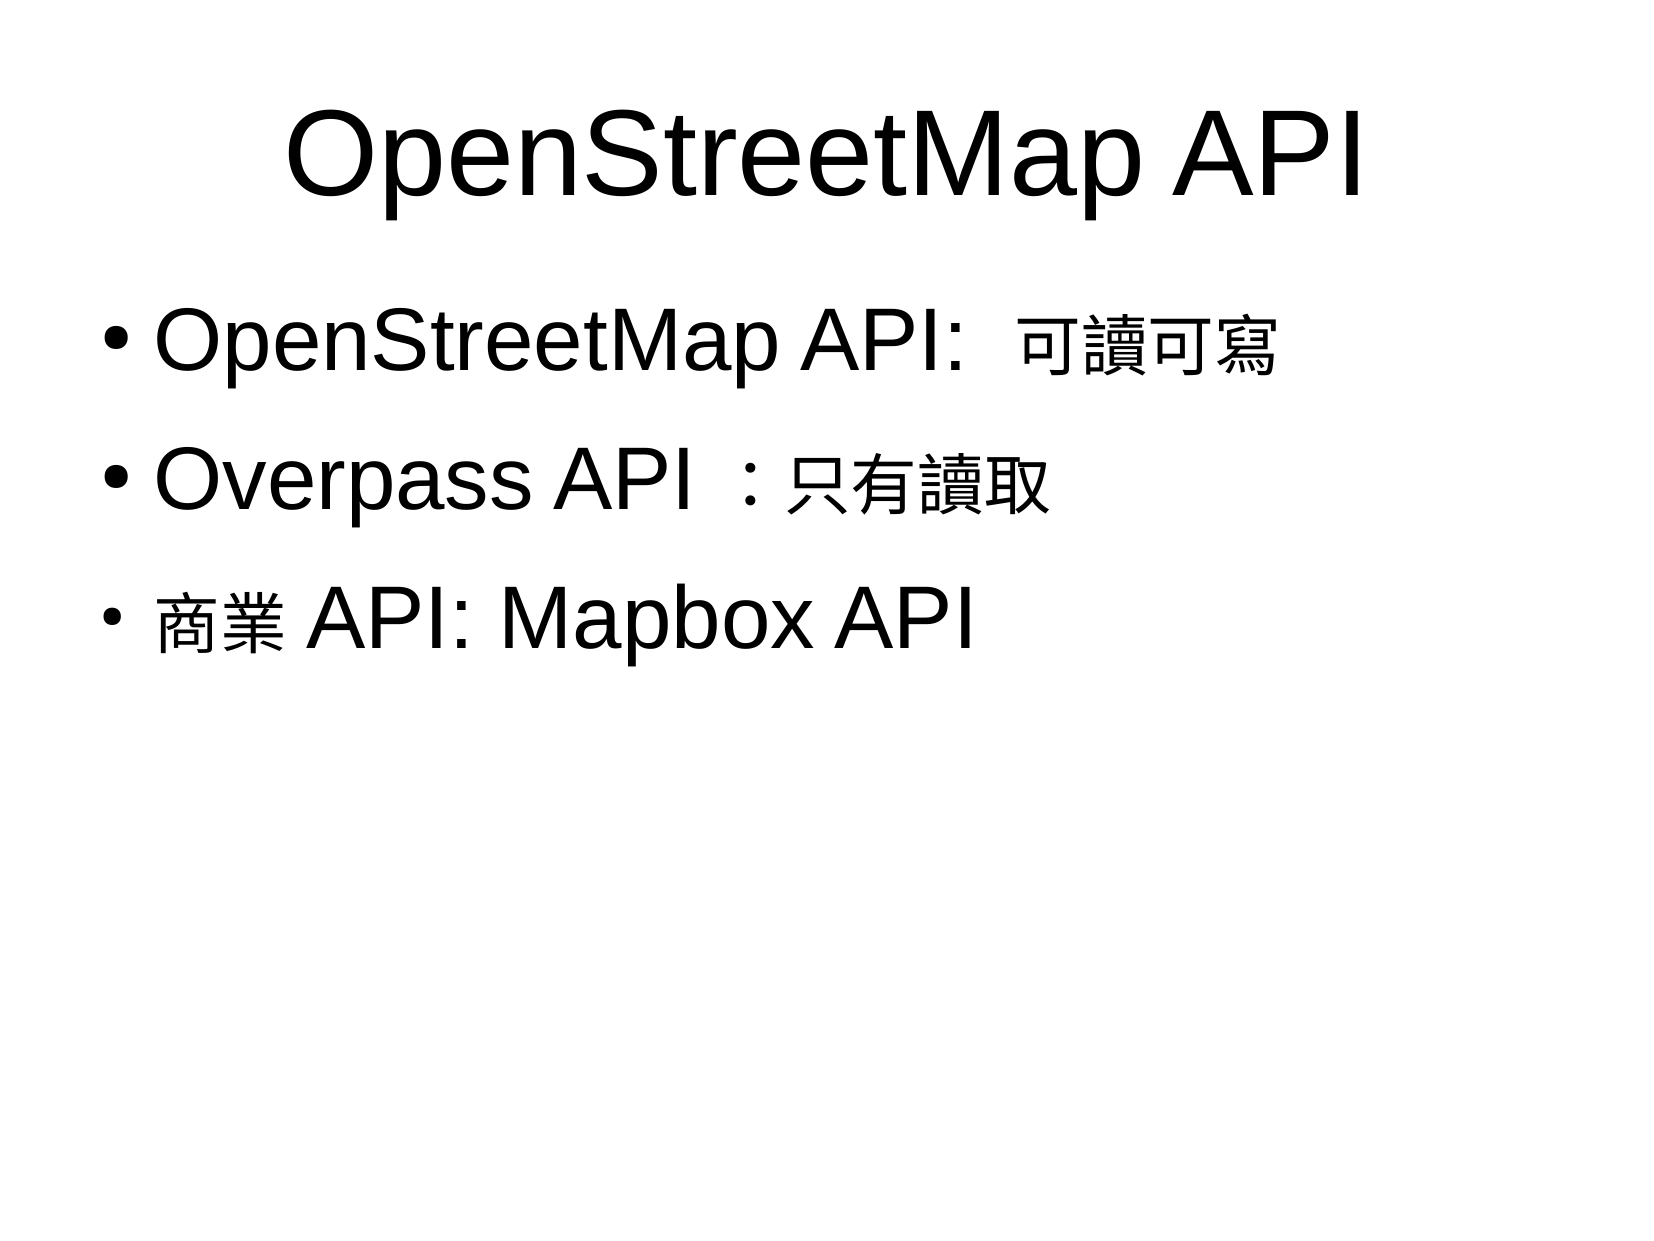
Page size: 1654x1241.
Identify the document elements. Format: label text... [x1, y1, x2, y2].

title OpenStreetMap API [82, 49, 1571, 257]
list OpenStreetMap API: 可讀可寫 Overpass API：只有讀取 商業API: Mapbox API [82, 290, 1571, 1010]
